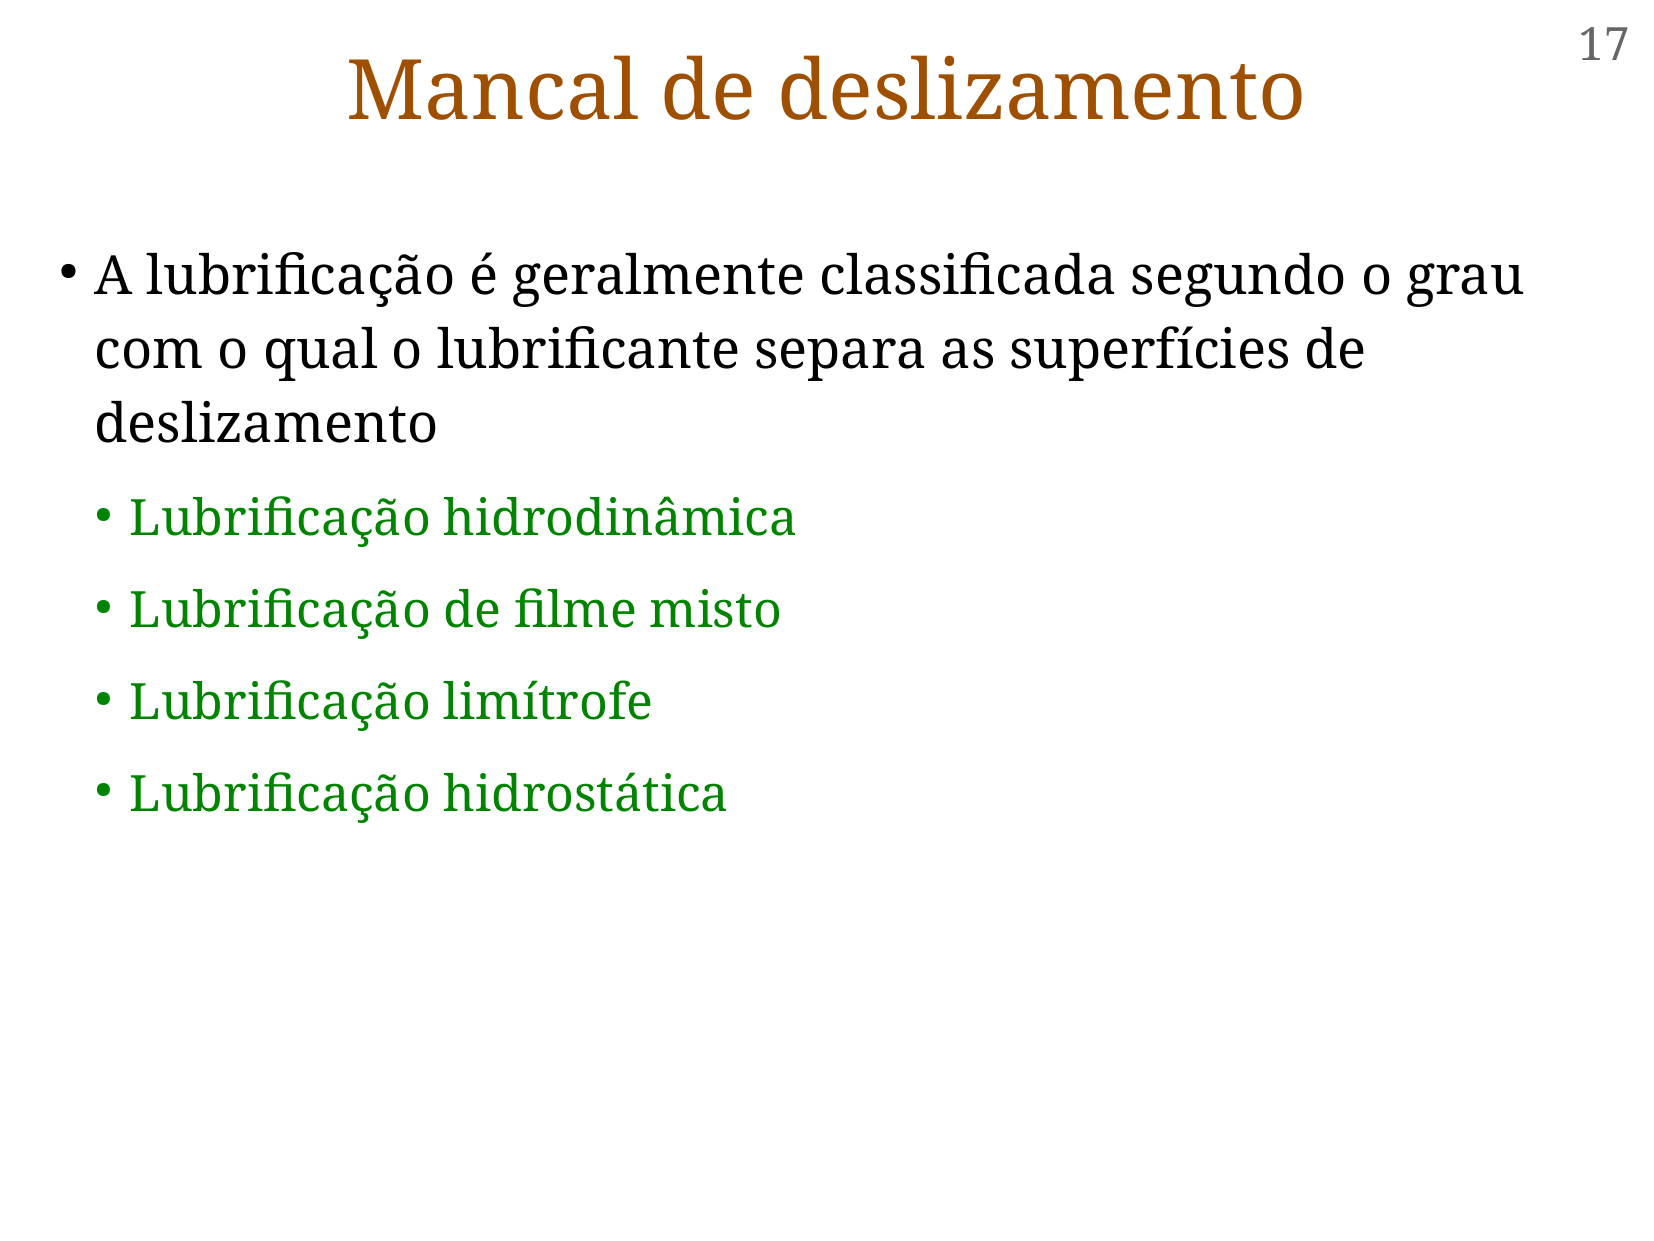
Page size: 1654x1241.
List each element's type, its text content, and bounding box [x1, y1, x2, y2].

list A lubrificação é geralmente classificada segundo o grau com o qual o lubrificante separa as superfícies de deslizamento Lubrificação hidrodinâmica Lubrificação de filme misto Lubrificação limítrofe Lubrificação hidrostática [59, 236, 1595, 1211]
title Mancal de deslizamento [59, 29, 1595, 148]
